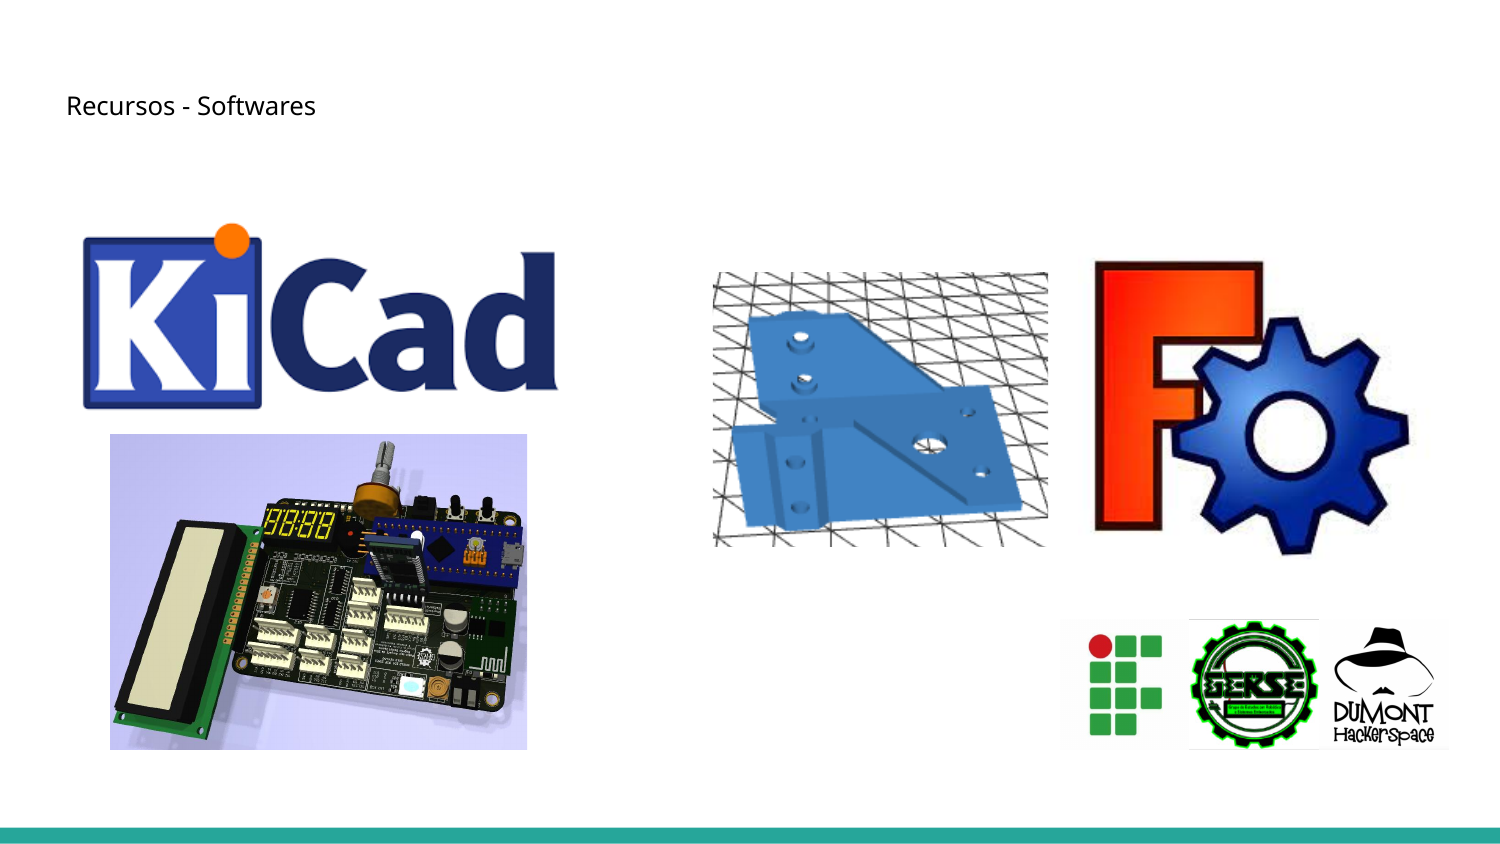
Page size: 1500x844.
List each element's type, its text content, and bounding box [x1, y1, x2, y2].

picture [110, 434, 528, 750]
picture [72, 214, 566, 416]
picture [712, 272, 1049, 547]
picture [1078, 233, 1431, 586]
picture [1060, 619, 1449, 750]
title Recursos - Softwares [51, 72, 1449, 174]
